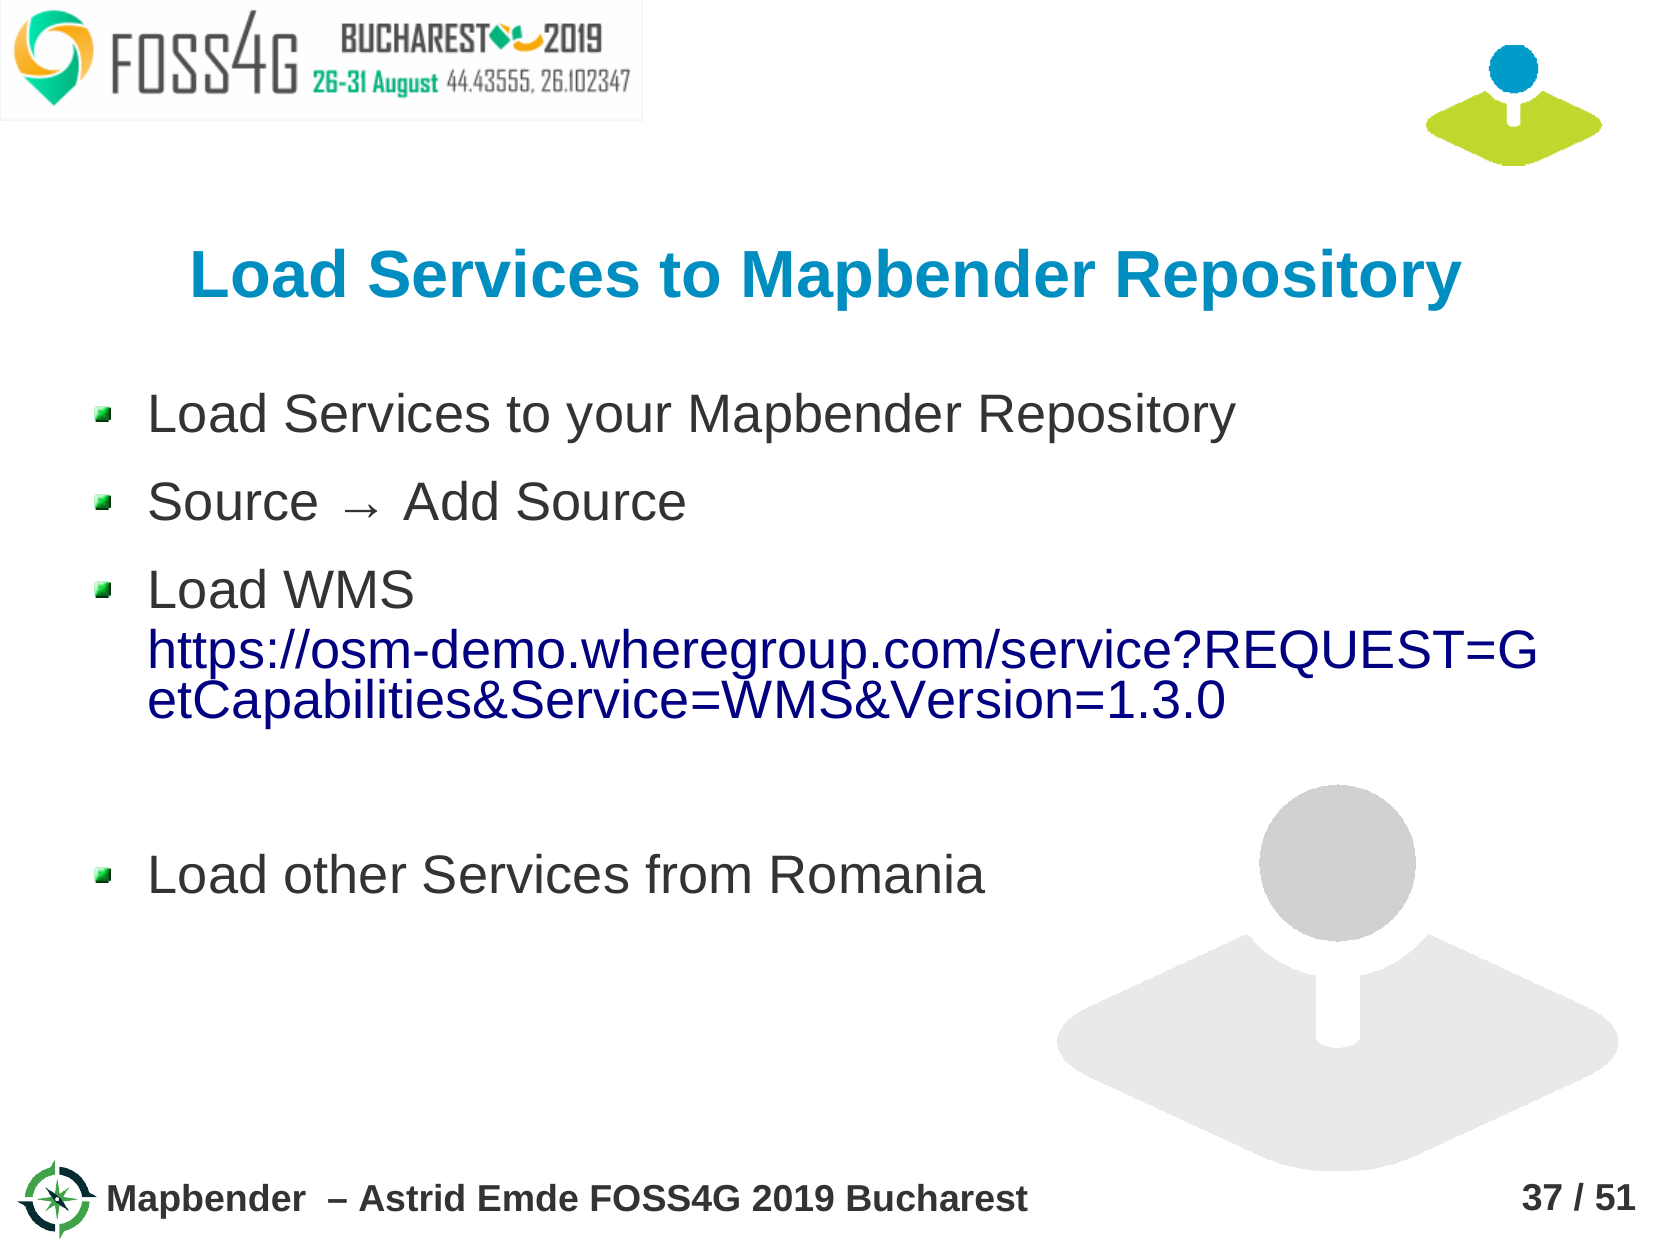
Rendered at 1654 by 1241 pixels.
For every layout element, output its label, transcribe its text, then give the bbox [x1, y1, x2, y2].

picture [16, 1158, 98, 1240]
title Load Services to Mapbender Repository [82, 188, 1571, 361]
picture [0, 0, 643, 121]
list Load Services to your Mapbender Repository Source → Add Source Load WMS https://osm-demo.wheregroup.com/service?REQUEST=GetCapabilities&Service=WMS&Version=1.3.0 Load other Services from Romania [76, 383, 1565, 1188]
picture [1426, 45, 1604, 166]
